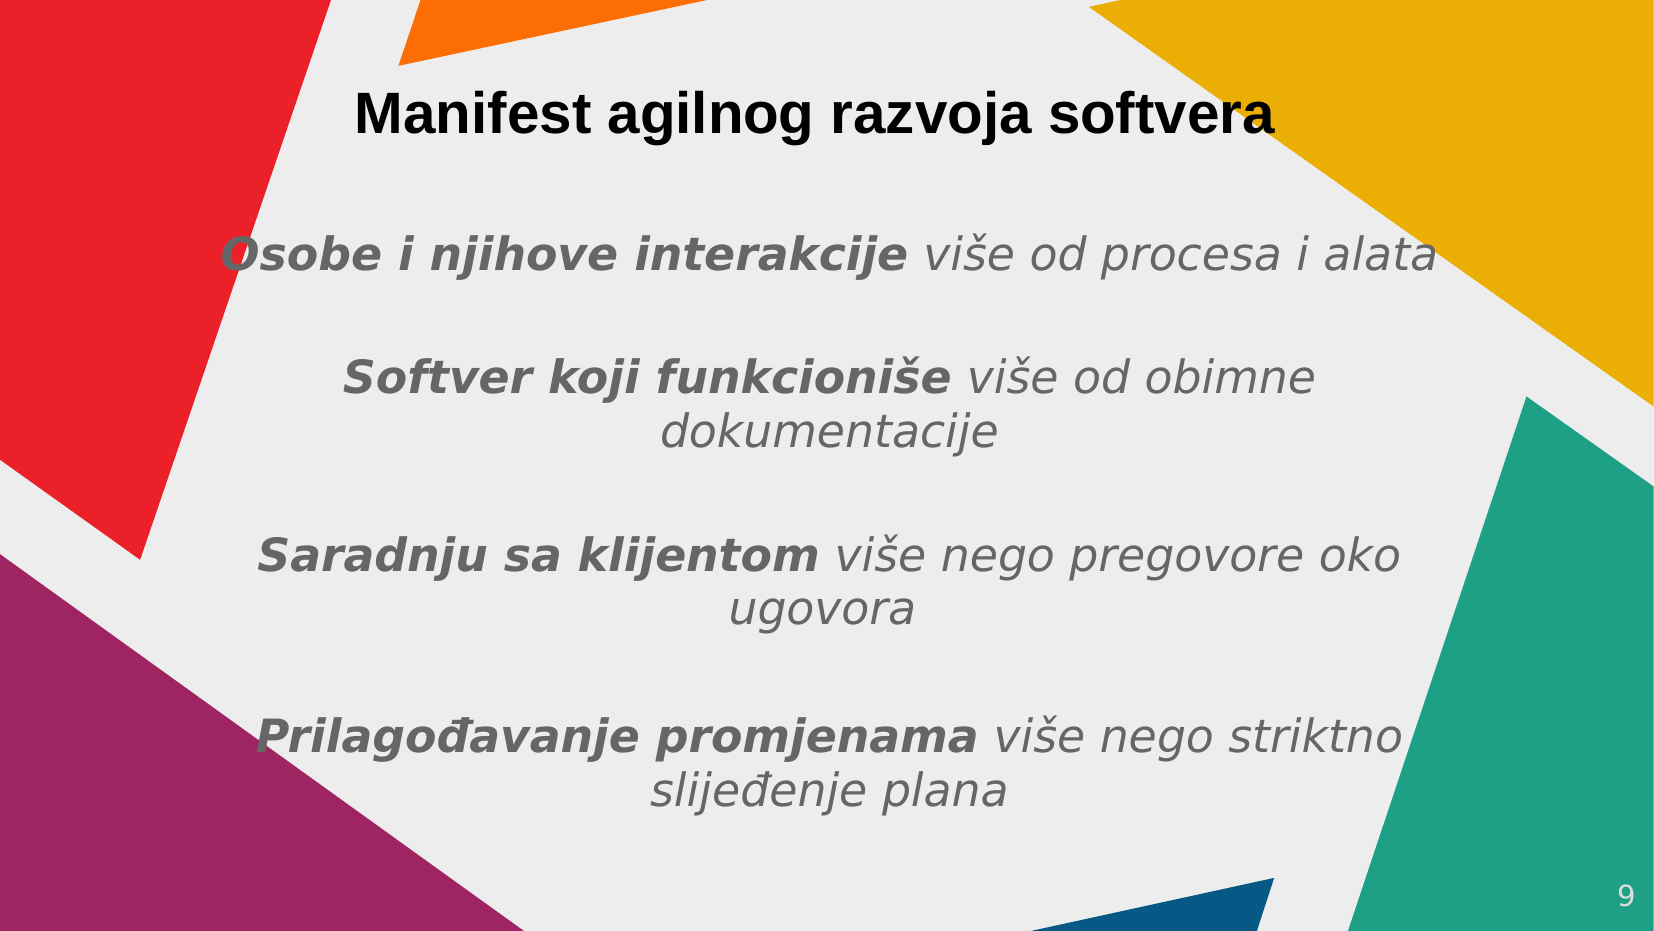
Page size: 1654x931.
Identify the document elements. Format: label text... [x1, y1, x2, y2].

title Manifest agilnog razvoja softvera [259, 36, 1372, 189]
list Osobe i njihove interakcije više od procesa i alata Softver koji funkcioniše više od obimne dokumentacije Saradnju sa klijentom više nego pregovore oko ugovora Prilagođavanje promjenama više nego striktno slijeđenje plana [212, 227, 1447, 827]
